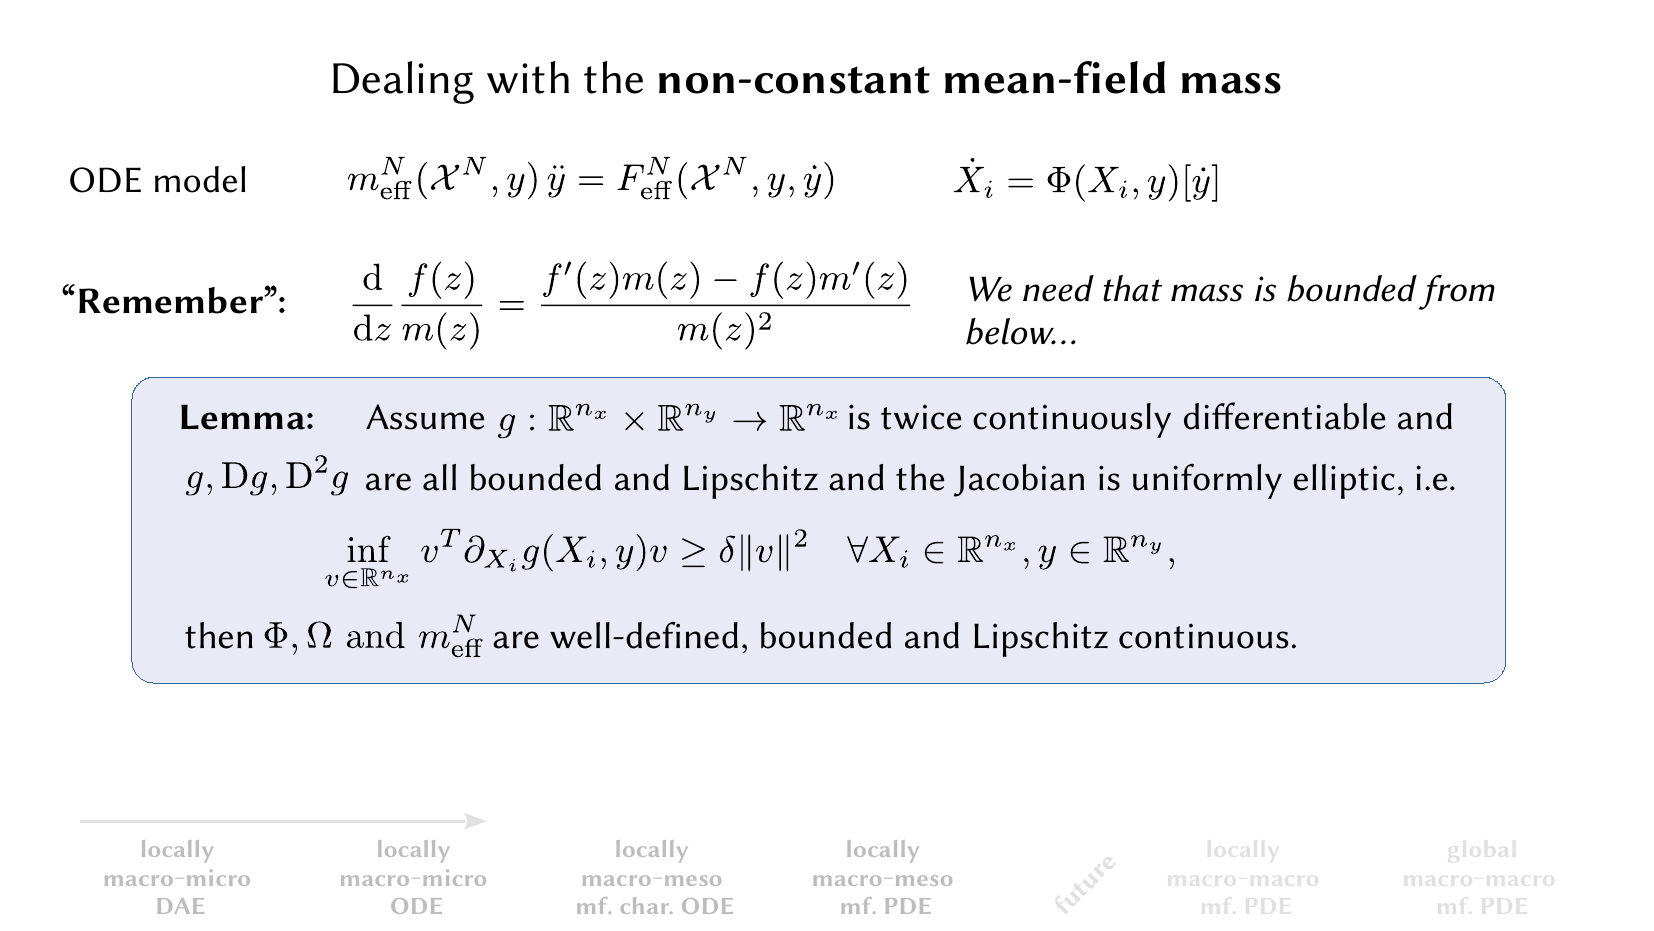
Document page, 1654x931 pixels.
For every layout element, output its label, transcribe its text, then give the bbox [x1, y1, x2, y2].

text_box [723, 156, 747, 175]
text_box [393, 180, 412, 200]
text_box [713, 312, 722, 350]
text_box [897, 261, 907, 299]
text_box [779, 405, 806, 431]
text_box ODE model [53, 152, 281, 210]
text_box [548, 405, 574, 431]
text_box [658, 261, 668, 299]
text_box [507, 173, 525, 198]
text_box [609, 261, 619, 299]
text_box [806, 261, 816, 299]
text_box [594, 410, 606, 420]
text_box [865, 261, 875, 299]
text_box [462, 156, 487, 175]
text_box locally macro‒meso mf. PDE [796, 828, 985, 931]
text_box [806, 403, 823, 416]
text_box Lemma: [163, 388, 330, 447]
text_box [725, 323, 742, 341]
text_box [564, 261, 572, 275]
text_box [745, 312, 754, 350]
text_box [380, 187, 392, 200]
text_box are all bounded and Lipschitz and the Jacobian is uniformly elliptic, i.e. [349, 449, 1589, 508]
text_box [1119, 186, 1128, 199]
text_box [445, 273, 461, 290]
text_box locally macro‒meso mf. char. ODE [560, 828, 750, 931]
text_box locally macro‒micro DAE [88, 828, 276, 931]
text_box locally macro‒macro mf. PDE [1151, 828, 1342, 931]
text_box [1211, 164, 1218, 202]
text_box [704, 410, 716, 423]
text_box [657, 405, 684, 431]
text_box [640, 187, 653, 200]
text_box [691, 164, 720, 190]
text_box global macro‒macro mf. PDE [1387, 828, 1578, 931]
text_box [363, 263, 382, 290]
text_box [402, 323, 434, 341]
text_box [753, 186, 758, 198]
text_box [1185, 164, 1191, 202]
text_box [418, 162, 427, 200]
text_box [819, 273, 851, 290]
text_box [264, 622, 288, 648]
text_box [654, 180, 672, 200]
text_box [547, 173, 565, 198]
text_box [292, 643, 297, 655]
text_box [852, 261, 860, 275]
text_box then are well-defined, bounded and Lipschitz continuous. [169, 607, 1539, 666]
text_box [1047, 166, 1071, 193]
text_box [577, 261, 587, 299]
text_box [677, 323, 709, 341]
text_box [497, 414, 516, 439]
text_box [408, 263, 428, 298]
text_box [1168, 164, 1178, 202]
text_box [733, 411, 767, 431]
text_box [430, 164, 460, 190]
text_box [670, 273, 687, 290]
text_box Dealing with the non-constant mean-field mass [314, 45, 1330, 113]
text_box locally macro‒micro ODE [324, 828, 512, 931]
text_box We need that mass is bounded from below... [949, 261, 1589, 362]
text_box [774, 261, 784, 299]
text_box [492, 186, 498, 198]
text_box [543, 263, 562, 298]
text_box future [1031, 829, 1139, 931]
text_box [1147, 175, 1166, 200]
text_box [1192, 175, 1210, 200]
text_box [381, 156, 405, 175]
text_box [789, 186, 794, 198]
text_box [527, 162, 537, 200]
text_box [1133, 188, 1138, 200]
text_box [759, 312, 771, 330]
text_box [622, 273, 654, 290]
text_box [469, 312, 479, 350]
text_box [625, 412, 644, 431]
text_box [678, 162, 688, 200]
text_box [419, 631, 450, 649]
text_box [1076, 164, 1085, 202]
text_box [365, 631, 385, 648]
text_box [354, 314, 373, 341]
text_box [767, 173, 785, 198]
text_box [346, 631, 364, 649]
text_box [646, 156, 671, 175]
text_box [953, 166, 985, 193]
text_box [437, 312, 447, 350]
text_box [685, 403, 702, 416]
text_box [464, 261, 474, 299]
text_box [131, 377, 1506, 684]
text_box [432, 261, 442, 299]
text_box [347, 173, 379, 191]
text_box [786, 273, 803, 290]
text_box [803, 173, 822, 198]
text_box [451, 645, 463, 658]
text_box [465, 638, 483, 657]
text_box [450, 323, 467, 341]
text_box [375, 323, 391, 341]
text_box [878, 273, 894, 290]
text_box “Remember”: [47, 272, 312, 330]
text_box Assume is twice continuously differentiable and [351, 388, 1547, 447]
text_box [589, 273, 606, 290]
text_box [452, 614, 476, 633]
text_box [826, 410, 837, 420]
text_box [307, 621, 332, 648]
text_box [750, 263, 770, 298]
text_box [984, 186, 993, 199]
text_box [690, 261, 699, 299]
text_box [1087, 166, 1119, 193]
text_box [575, 403, 592, 416]
text_box [824, 162, 834, 200]
text_box [617, 164, 644, 190]
text_box [386, 621, 405, 649]
